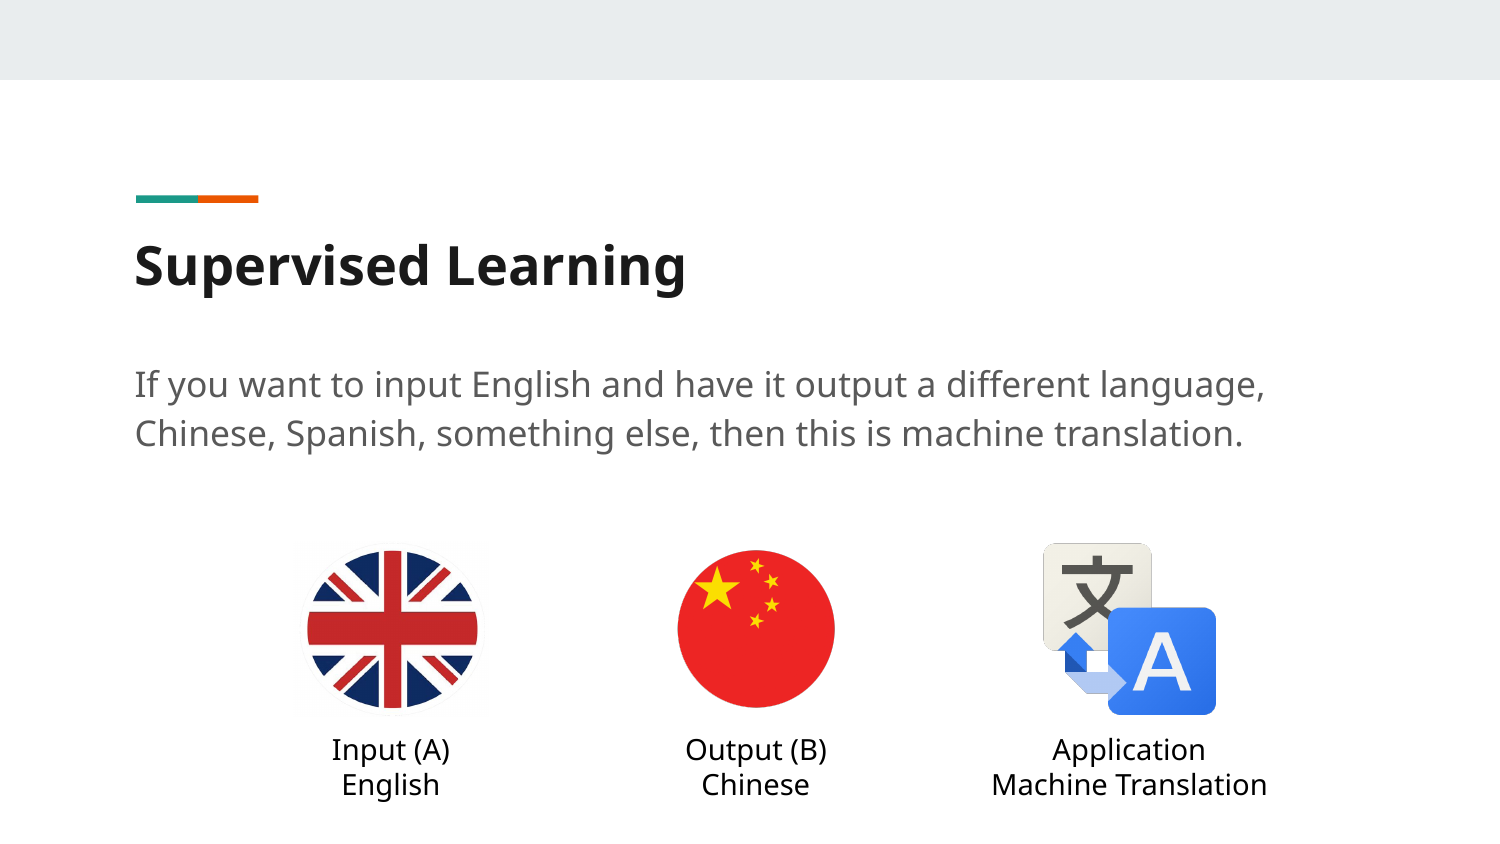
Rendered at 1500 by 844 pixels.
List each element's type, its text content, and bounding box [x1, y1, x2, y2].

text_box Application Machine Translation [972, 716, 1287, 787]
text_box Input (A) English [297, 717, 484, 787]
picture [293, 541, 489, 717]
picture [1031, 531, 1228, 727]
list If you want to input English and have it output a different language, Chinese, Spanish, something else, then this is machine translation. [119, 341, 1381, 470]
picture [663, 535, 849, 723]
title Supervised Learning [119, 216, 1381, 305]
text_box Output (B) Chinese [663, 723, 849, 787]
